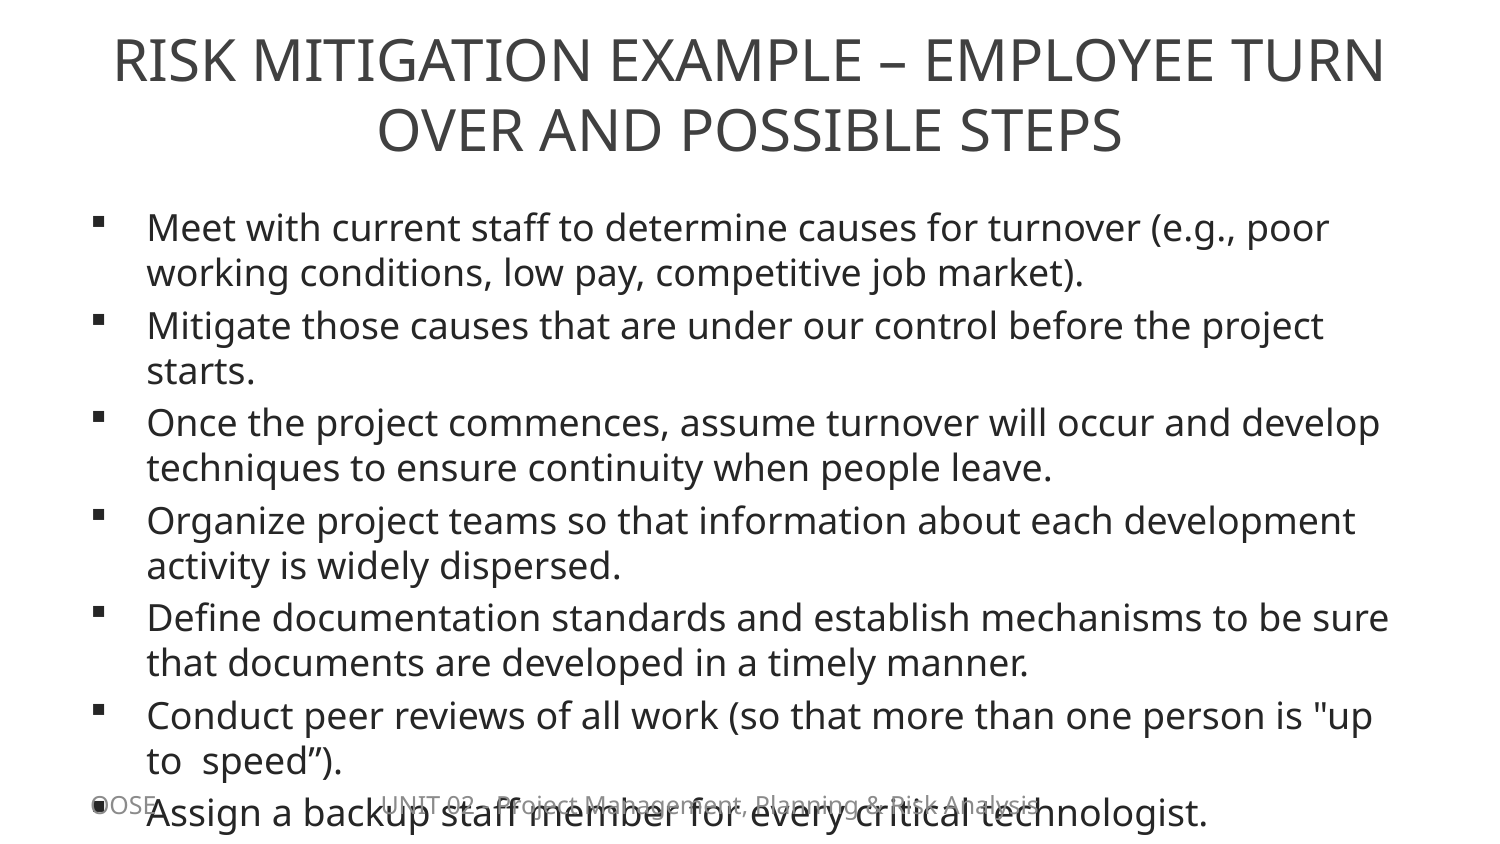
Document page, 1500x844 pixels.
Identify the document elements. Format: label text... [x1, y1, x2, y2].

list Meet with current staff to determine causes for turnover (e.g., poor working conditions, low pay, competitive job market). Mitigate those causes that are under our control before the project starts. Once the project commences, assume turnover will occur and develop techniques to ensure continuity when people leave. Organize project teams so that information about each development activity is widely dispersed. Define documentation standards and establish mechanisms to be sure that documents are developed in a timely manner. Conduct peer reviews of all work (so that more than one person is "up to speed”). Assign a backup staff member for every critical technologist. [75, 196, 1425, 754]
footer UNIT 02 - Project Management, Planning & Risk Analysis [341, 782, 1080, 827]
slide_number OOSE [75, 782, 310, 827]
slide_number [1172, 782, 1425, 827]
title Risk mitigation example – employee turn over and possible steps [75, 23, 1425, 164]
